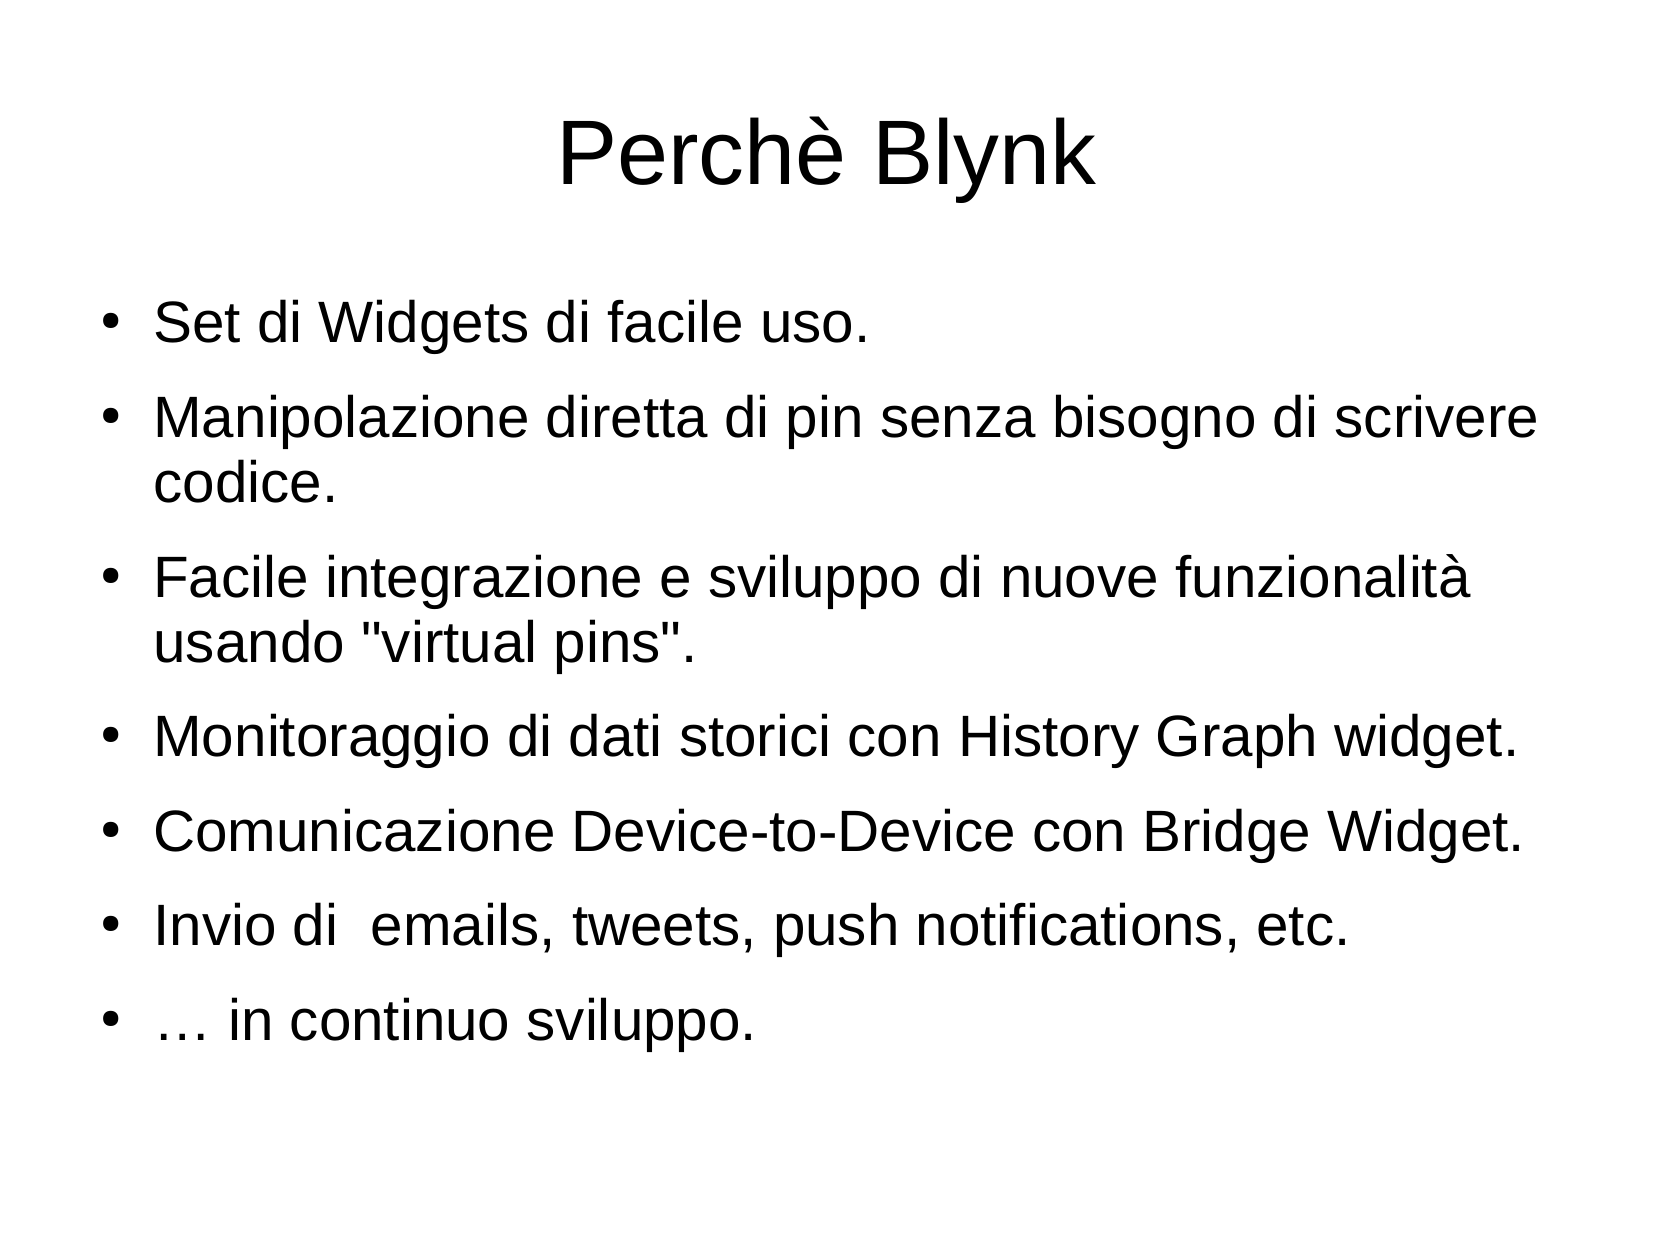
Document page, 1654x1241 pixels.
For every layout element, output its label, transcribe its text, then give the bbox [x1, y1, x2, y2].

list Set di Widgets di facile uso. Manipolazione diretta di pin senza bisogno di scrivere codice. Facile integrazione e sviluppo di nuove funzionalità usando "virtual pins". Monitoraggio di dati storici con History Graph widget. Comunicazione Device-to-Device con Bridge Widget. Invio di emails, tweets, push notifications, etc. … in continuo sviluppo. [82, 290, 1571, 1109]
title Perchè Blynk [82, 49, 1571, 257]
